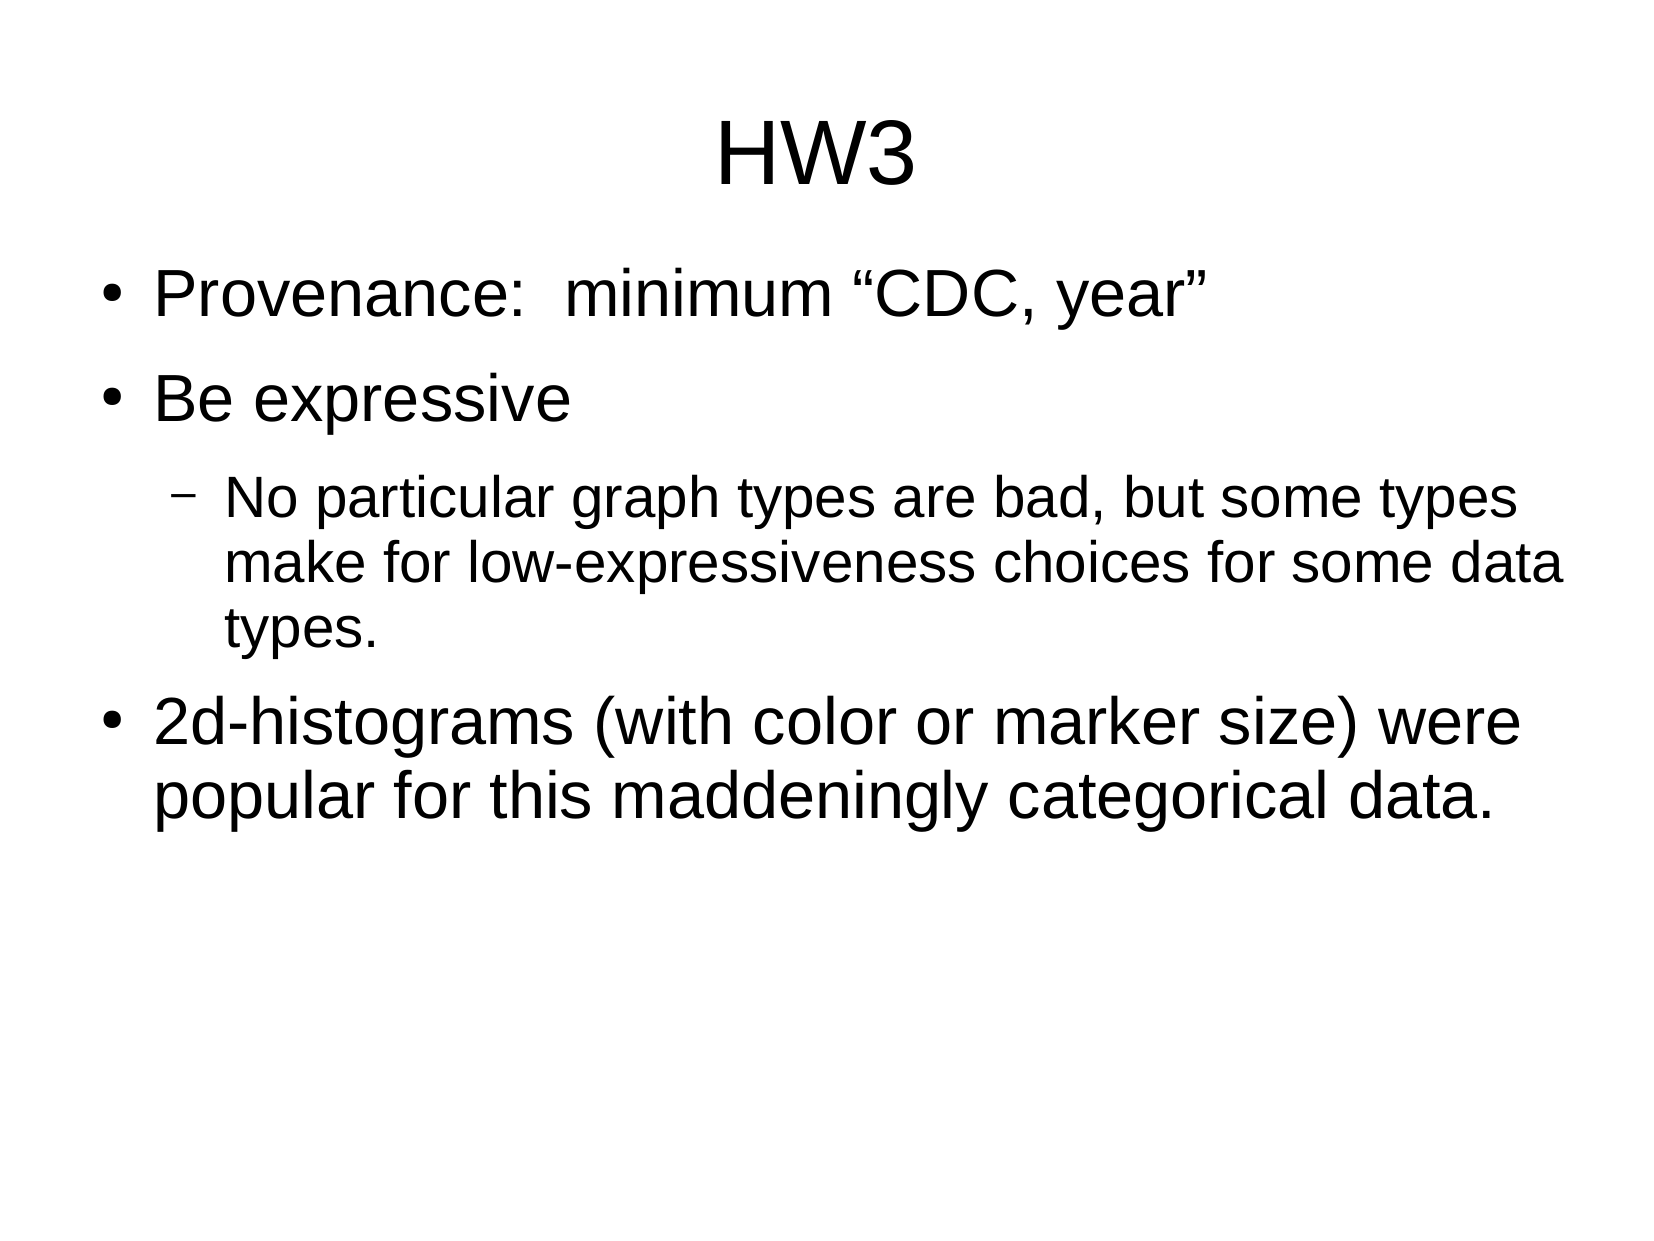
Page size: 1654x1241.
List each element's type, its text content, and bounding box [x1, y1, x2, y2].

list Provenance: minimum “CDC, year” Be expressive No particular graph types are bad, but some types make for low-expressiveness choices for some data types. 2d-histograms (with color or marker size) were popular for this maddeningly categorical data. [82, 256, 1571, 1075]
title HW3 [82, 49, 1571, 256]
